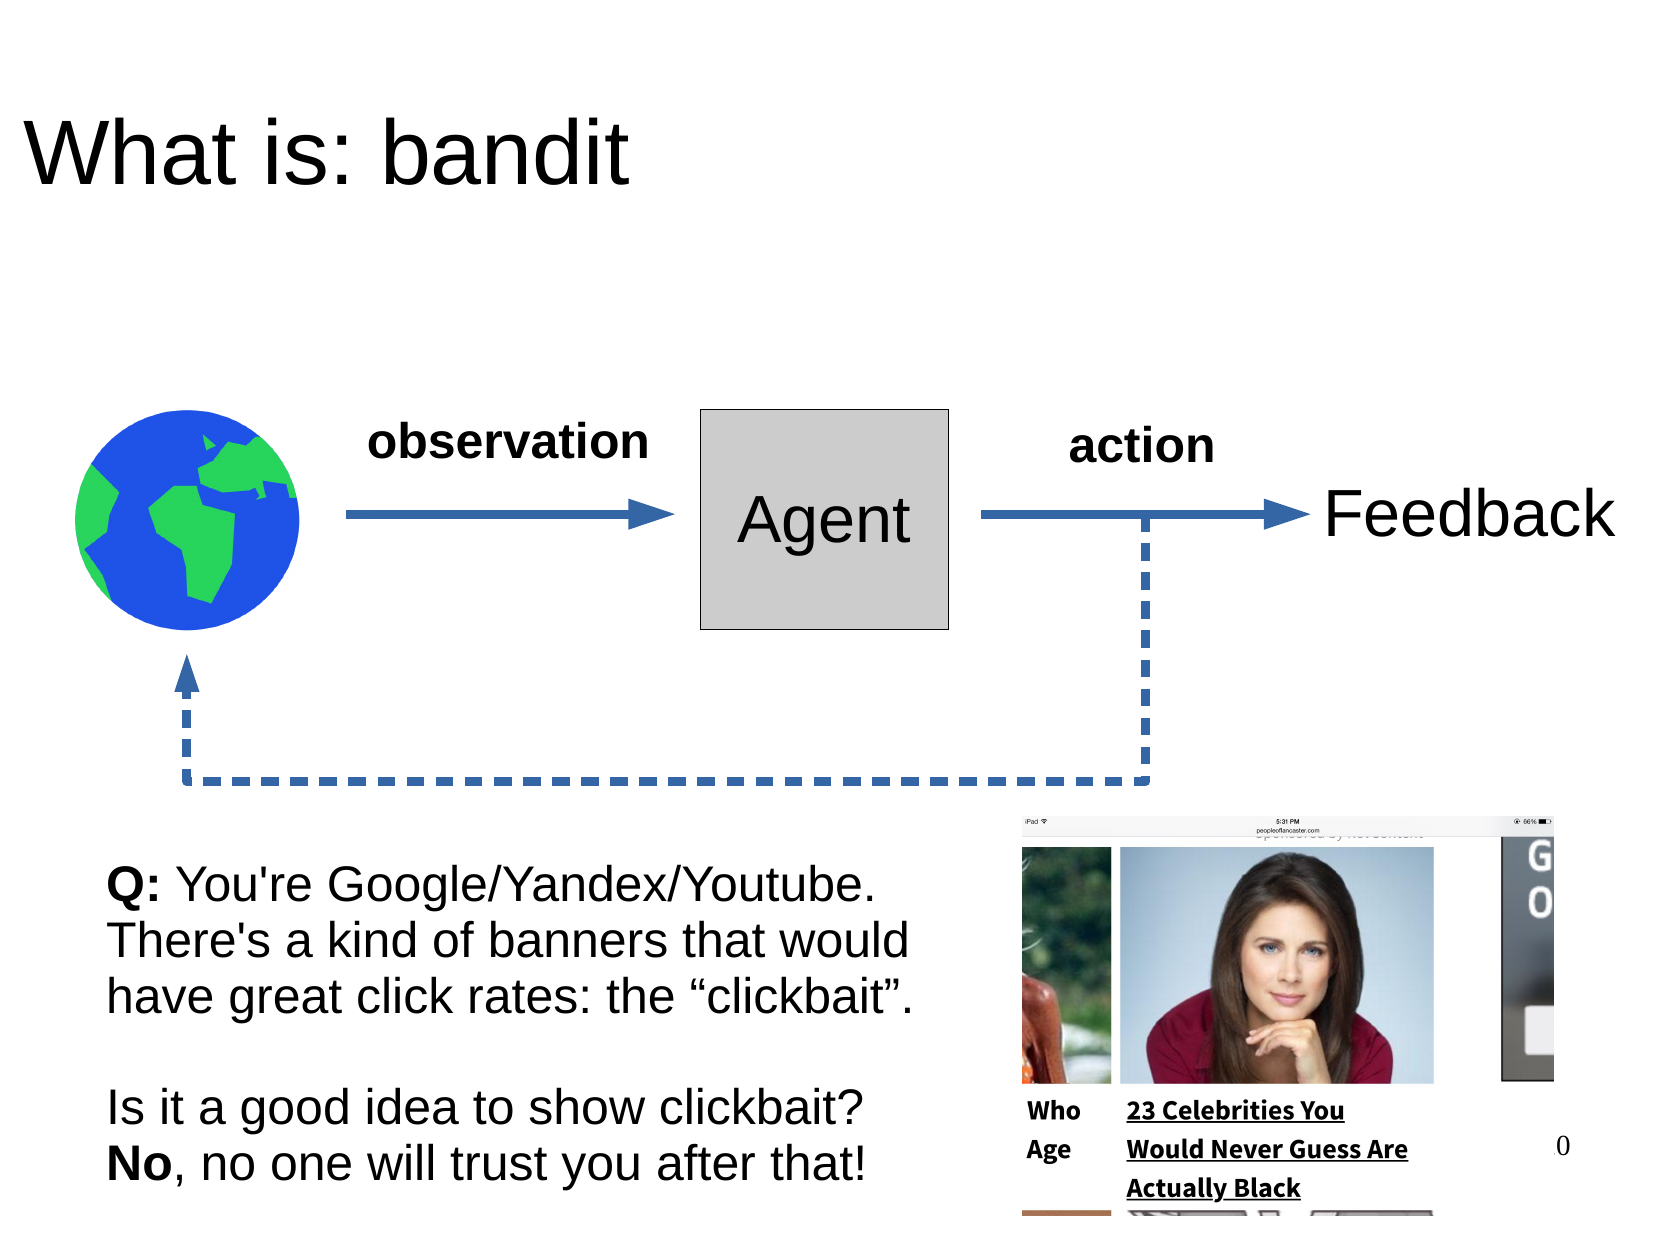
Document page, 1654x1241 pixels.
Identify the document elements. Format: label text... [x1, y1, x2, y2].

text_box Feedback [1259, 468, 1654, 559]
text_box action [1053, 409, 1231, 481]
list [36, 781, 1336, 1241]
title What is: bandit [23, 49, 1512, 257]
picture [4, 385, 370, 655]
text_box observation [352, 406, 666, 478]
picture [1022, 816, 1554, 1216]
text_box Agent [700, 409, 949, 630]
